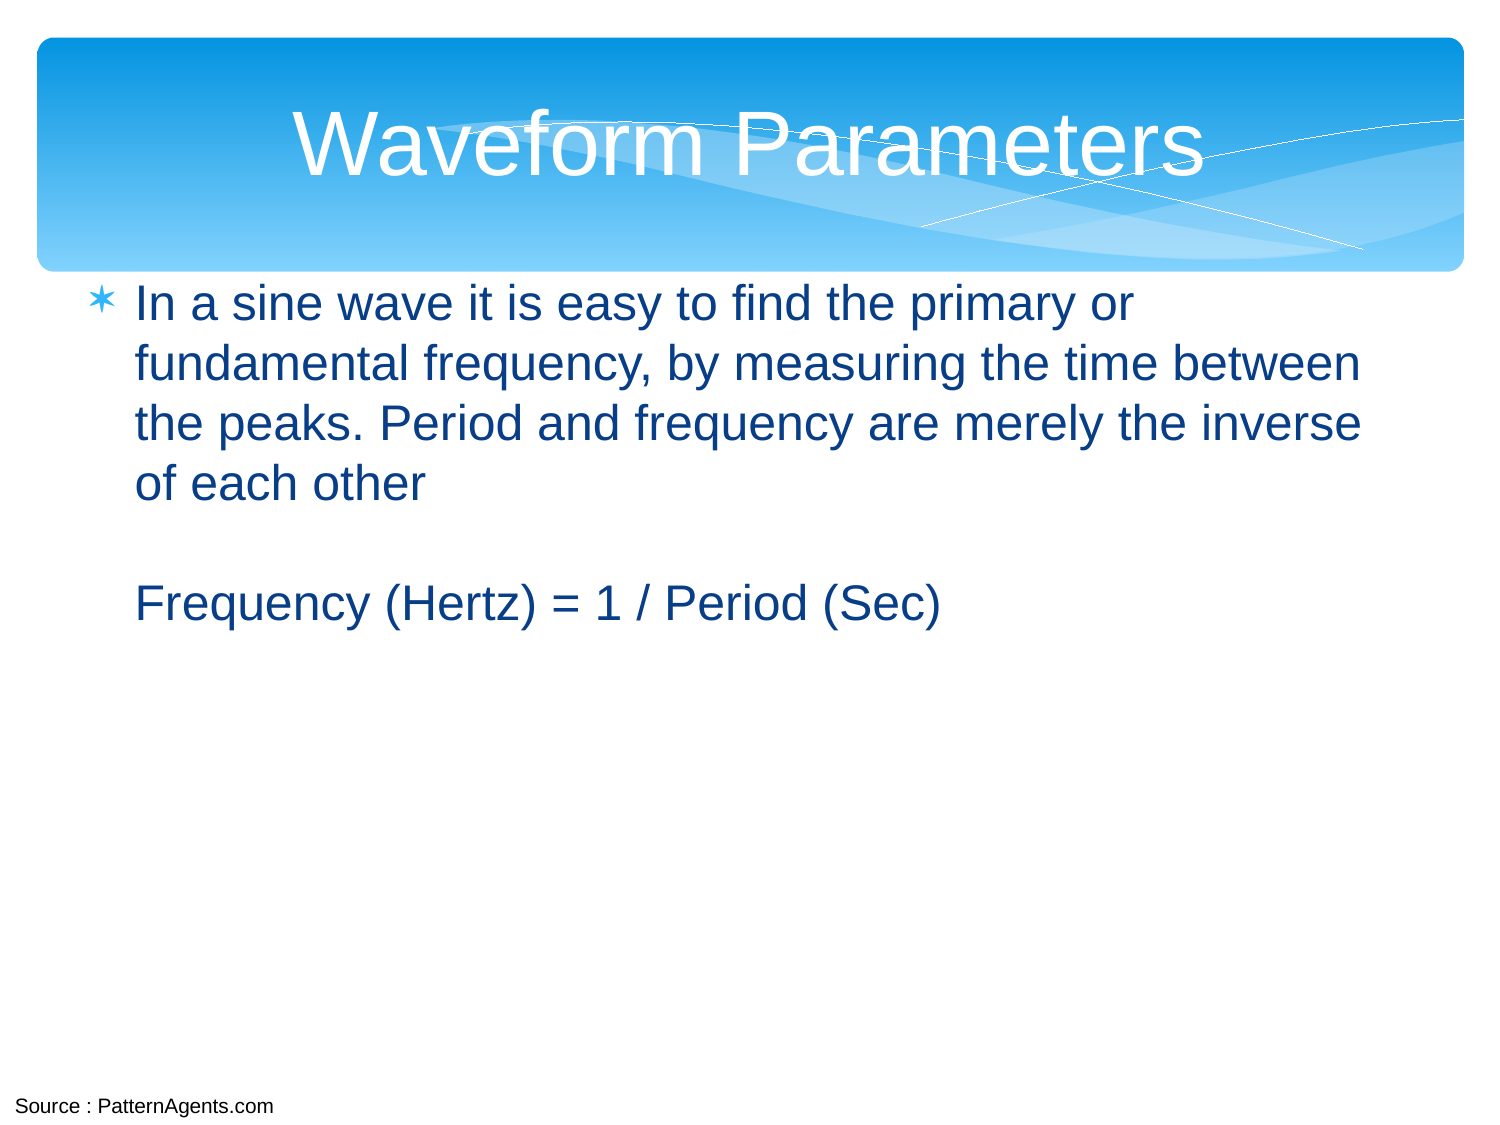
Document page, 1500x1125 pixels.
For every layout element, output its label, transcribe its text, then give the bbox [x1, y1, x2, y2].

title Waveform Parameters [75, 45, 1426, 233]
text_box Source : PatternAgents.com [0, 1084, 331, 1125]
list In a sine wave it is easy to find the primary or fundamental frequency, by measuring the time between the peaks. Period and frequency are merely the inverse of each other Frequency (Hertz) = 1 / Period (Sec) [75, 262, 1426, 1005]
